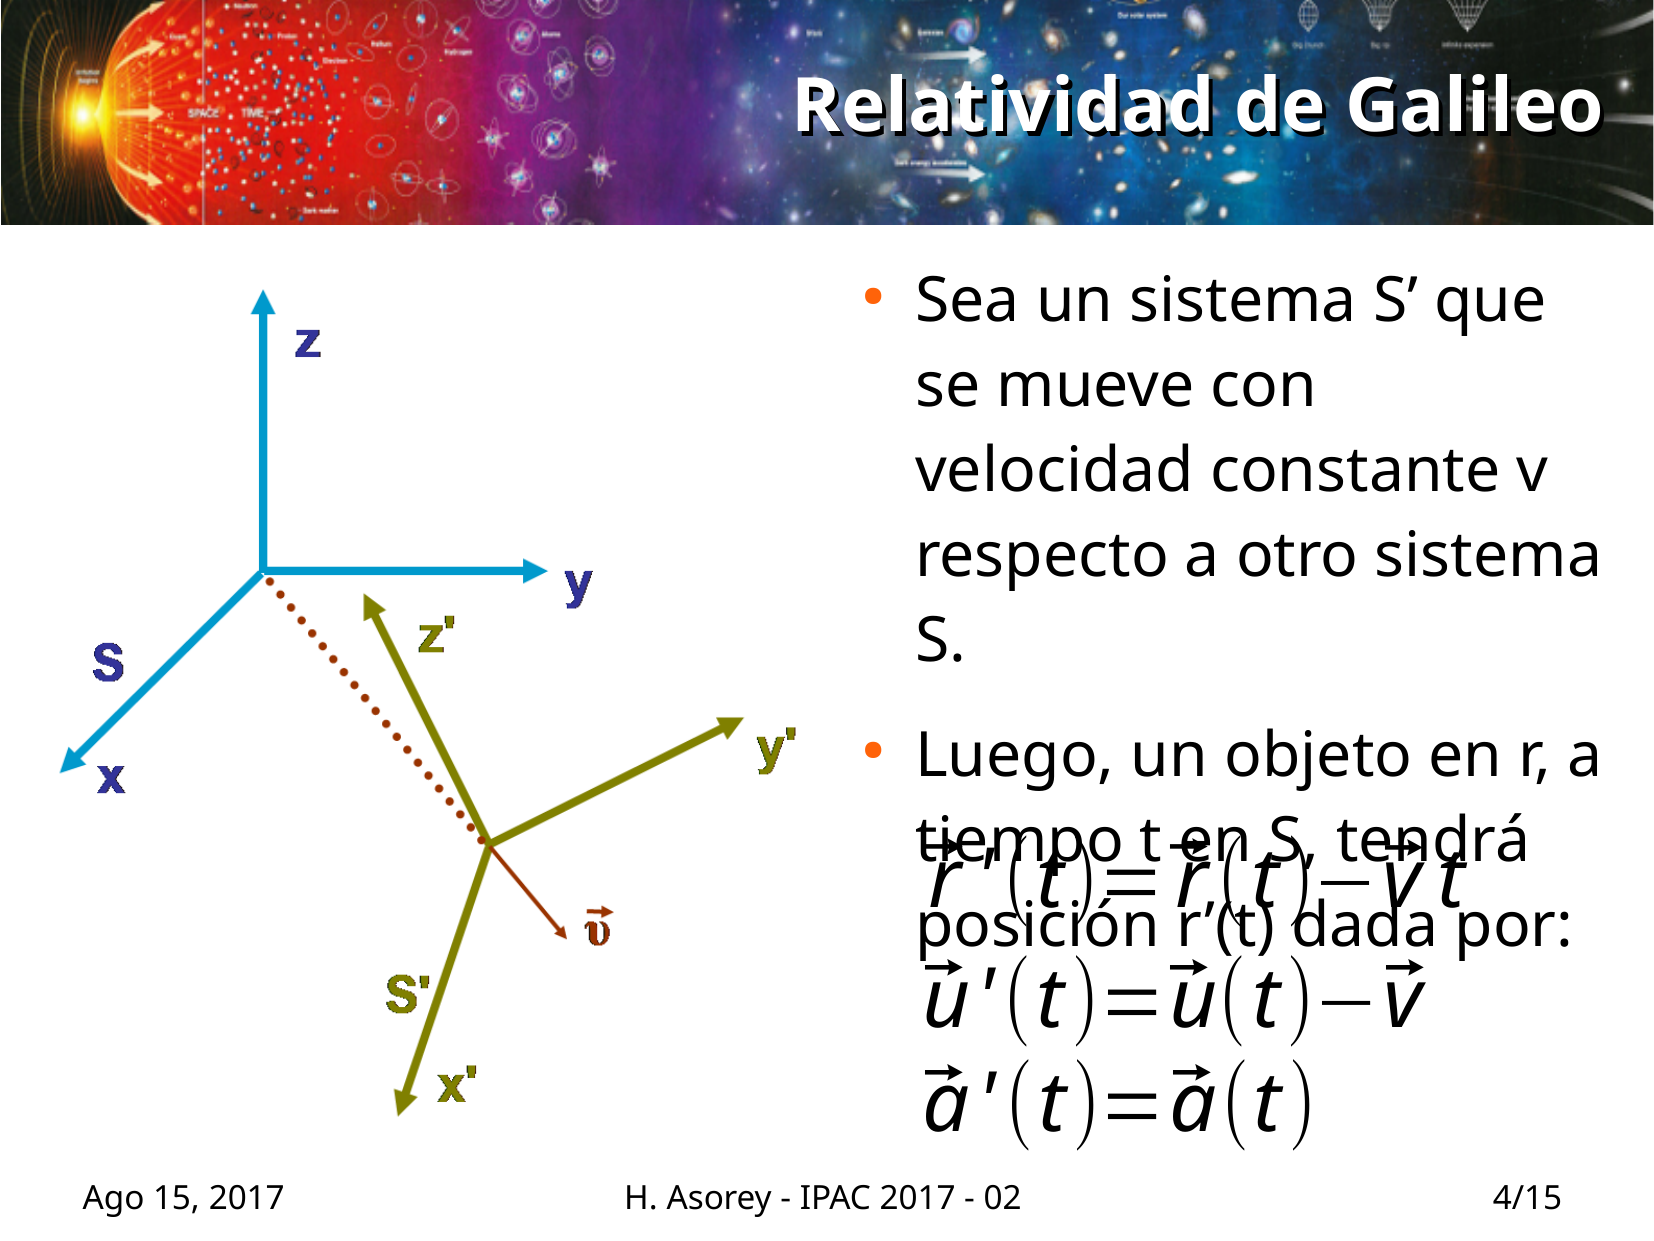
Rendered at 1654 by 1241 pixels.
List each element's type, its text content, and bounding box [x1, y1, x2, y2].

picture [45, 284, 807, 1126]
list Sea un sistema S’ que se mueve con velocidad constante v respecto a otro sistema S. Luego, un objeto en r, a tiempo t en S, tendrá posición r’(t) dada por: [844, 255, 1606, 1171]
chart [915, 826, 1474, 931]
title Relatividad de Galileo [45, 15, 1606, 191]
chart [915, 945, 1435, 1155]
picture [1, 0, 1654, 225]
